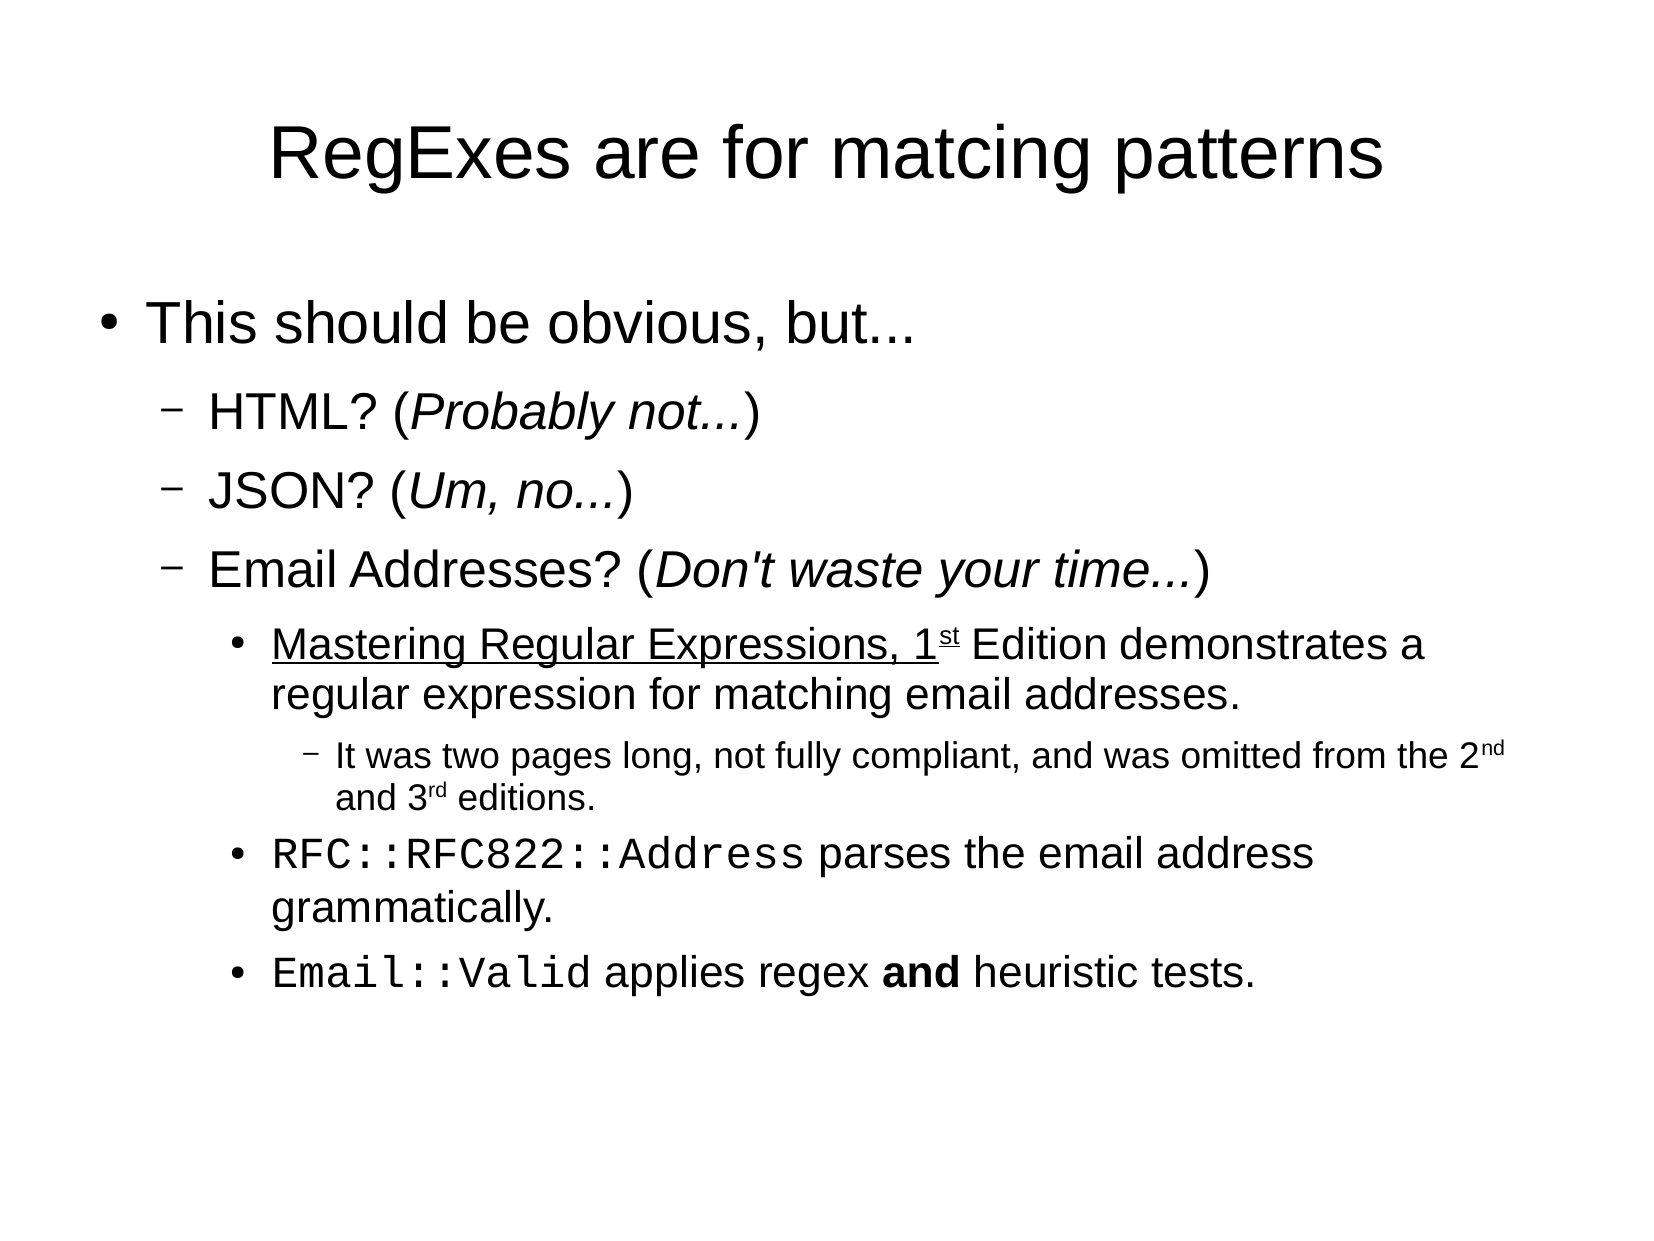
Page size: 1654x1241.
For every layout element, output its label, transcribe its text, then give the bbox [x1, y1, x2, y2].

list This should be obvious, but... HTML? (Probably not...) JSON? (Um, no...) Email Addresses? (Don't waste your time...) Mastering Regular Expressions, 1st Edition demonstrates a regular expression for matching email addresses. It was two pages long, not fully compliant, and was omitted from the 2nd and 3rd editions. RFC::RFC822::Address parses the email address grammatically. Email::Valid applies regex and heuristic tests. [82, 290, 1571, 1010]
title RegExes are for matcing patterns [82, 49, 1571, 257]
